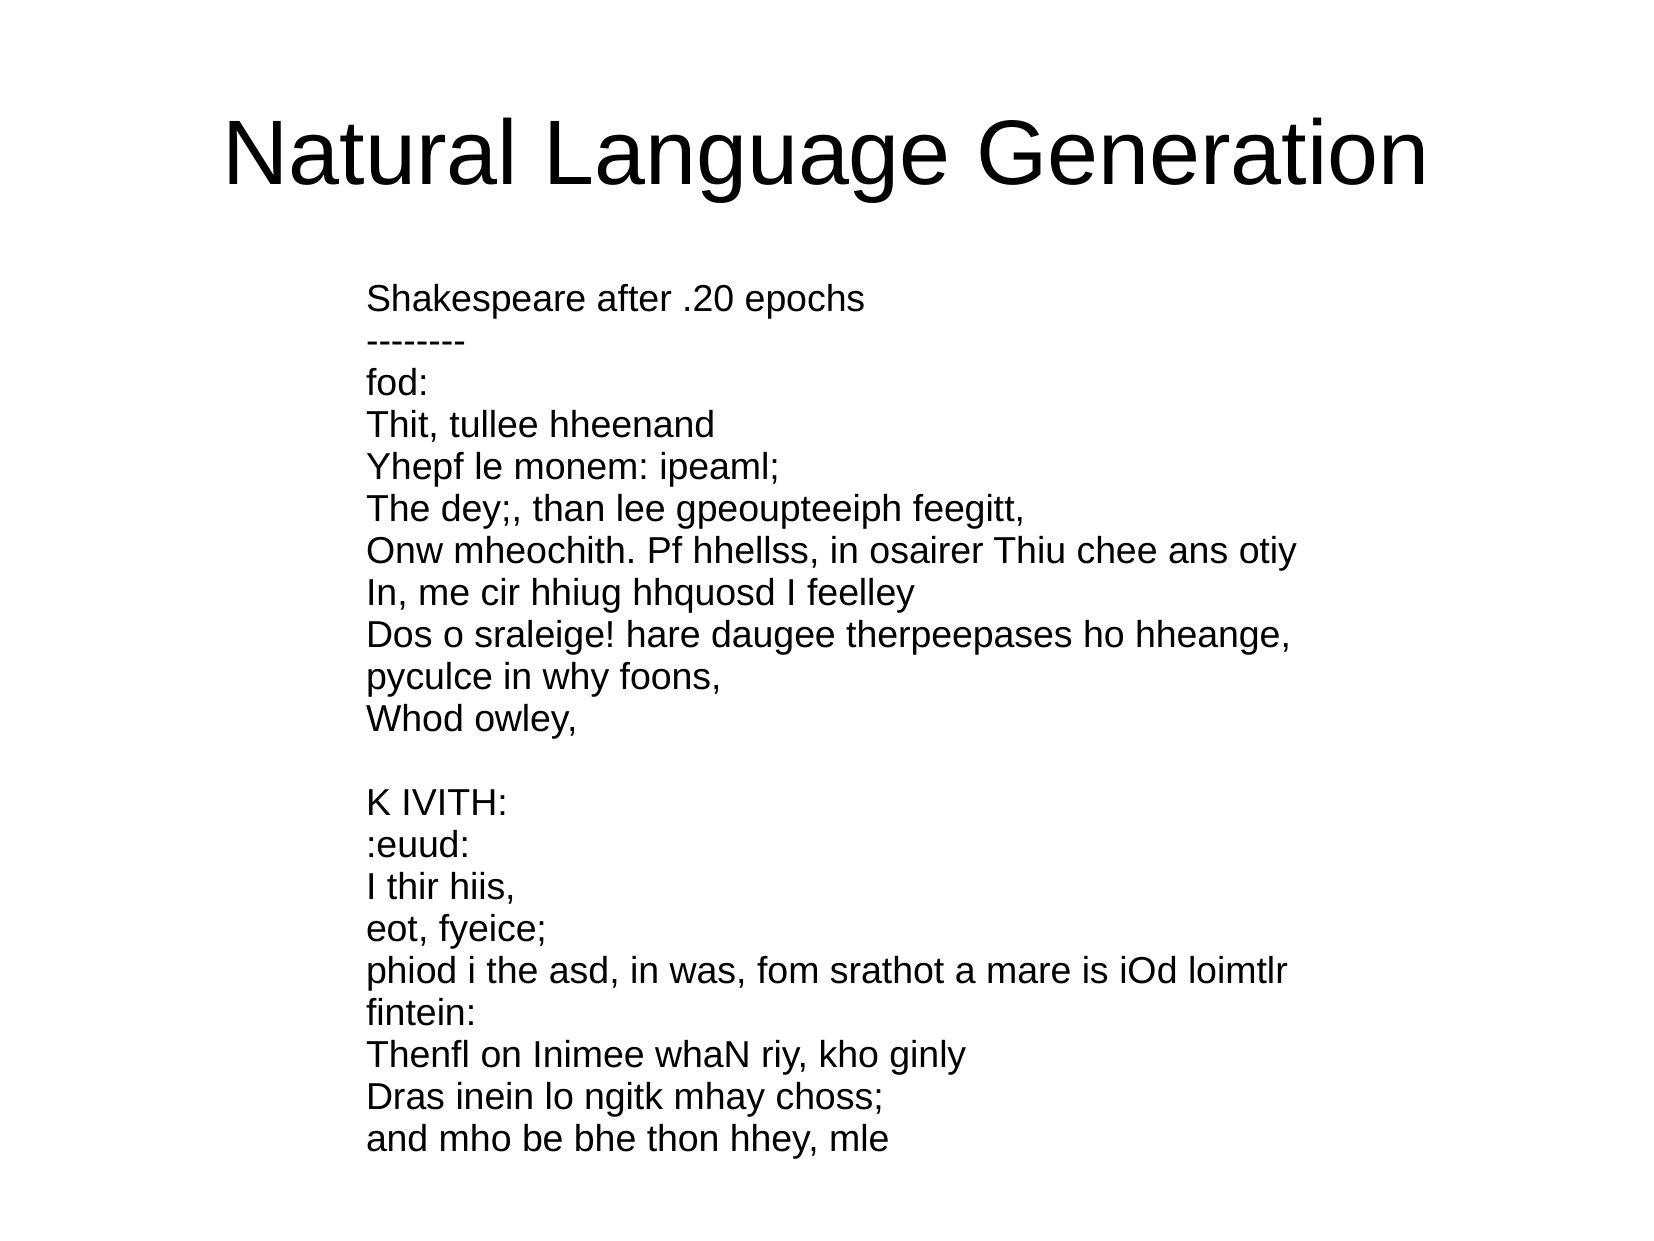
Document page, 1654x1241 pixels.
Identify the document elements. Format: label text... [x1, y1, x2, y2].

text_box Shakespeare after .20 epochs -------- fod: Thit, tullee hheenand Yhepf le monem: ipeaml; The dey;, than lee gpeoupteeiph feegitt, Onw mheochith. Pf hhellss, in osairer Thiu chee ans otiy In, me cir hhiug hhquosd I feelley Dos o sraleige! hare daugee therpeepases ho hheange, pyculce in why foons, Whod owley, K IVITH: :euud: I thir hiis, eot, fyeice; phiod i the asd, in was, fom srathot a mare is iOd loimtlr fintein: Thenfl on Inimee whaN riy, kho ginly Dras inein lo ngitk mhay choss; and mho be bhe thon hhey, mle [351, 270, 1313, 1167]
title Natural Language Generation [82, 49, 1571, 257]
